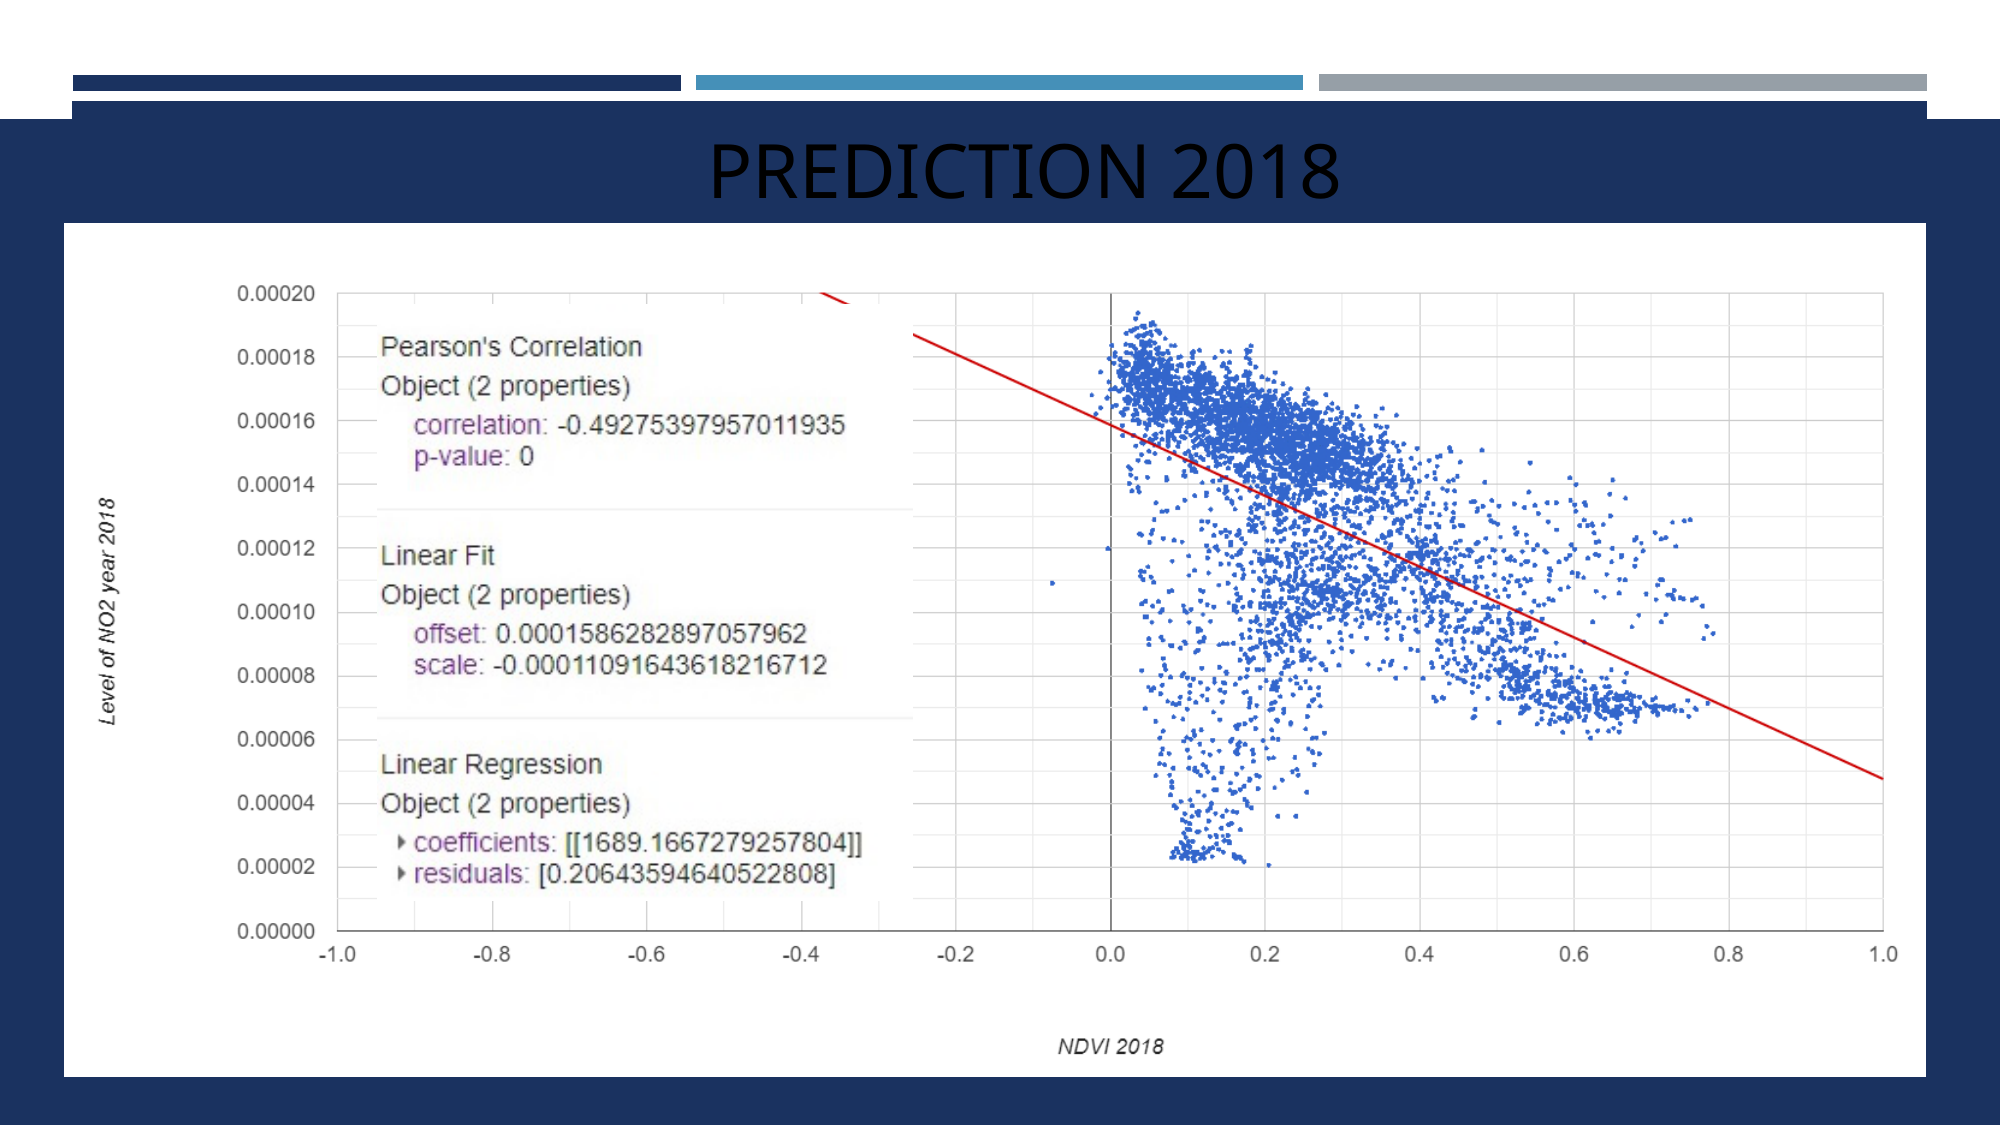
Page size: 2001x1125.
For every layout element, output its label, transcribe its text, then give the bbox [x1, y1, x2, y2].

text_box [1319, 74, 1927, 88]
picture [64, 223, 1926, 1077]
text_box [73, 75, 681, 91]
text_box [0, 119, 2000, 1125]
text_box [696, 75, 1303, 88]
title Prediction 2018 [123, 88, 1928, 222]
